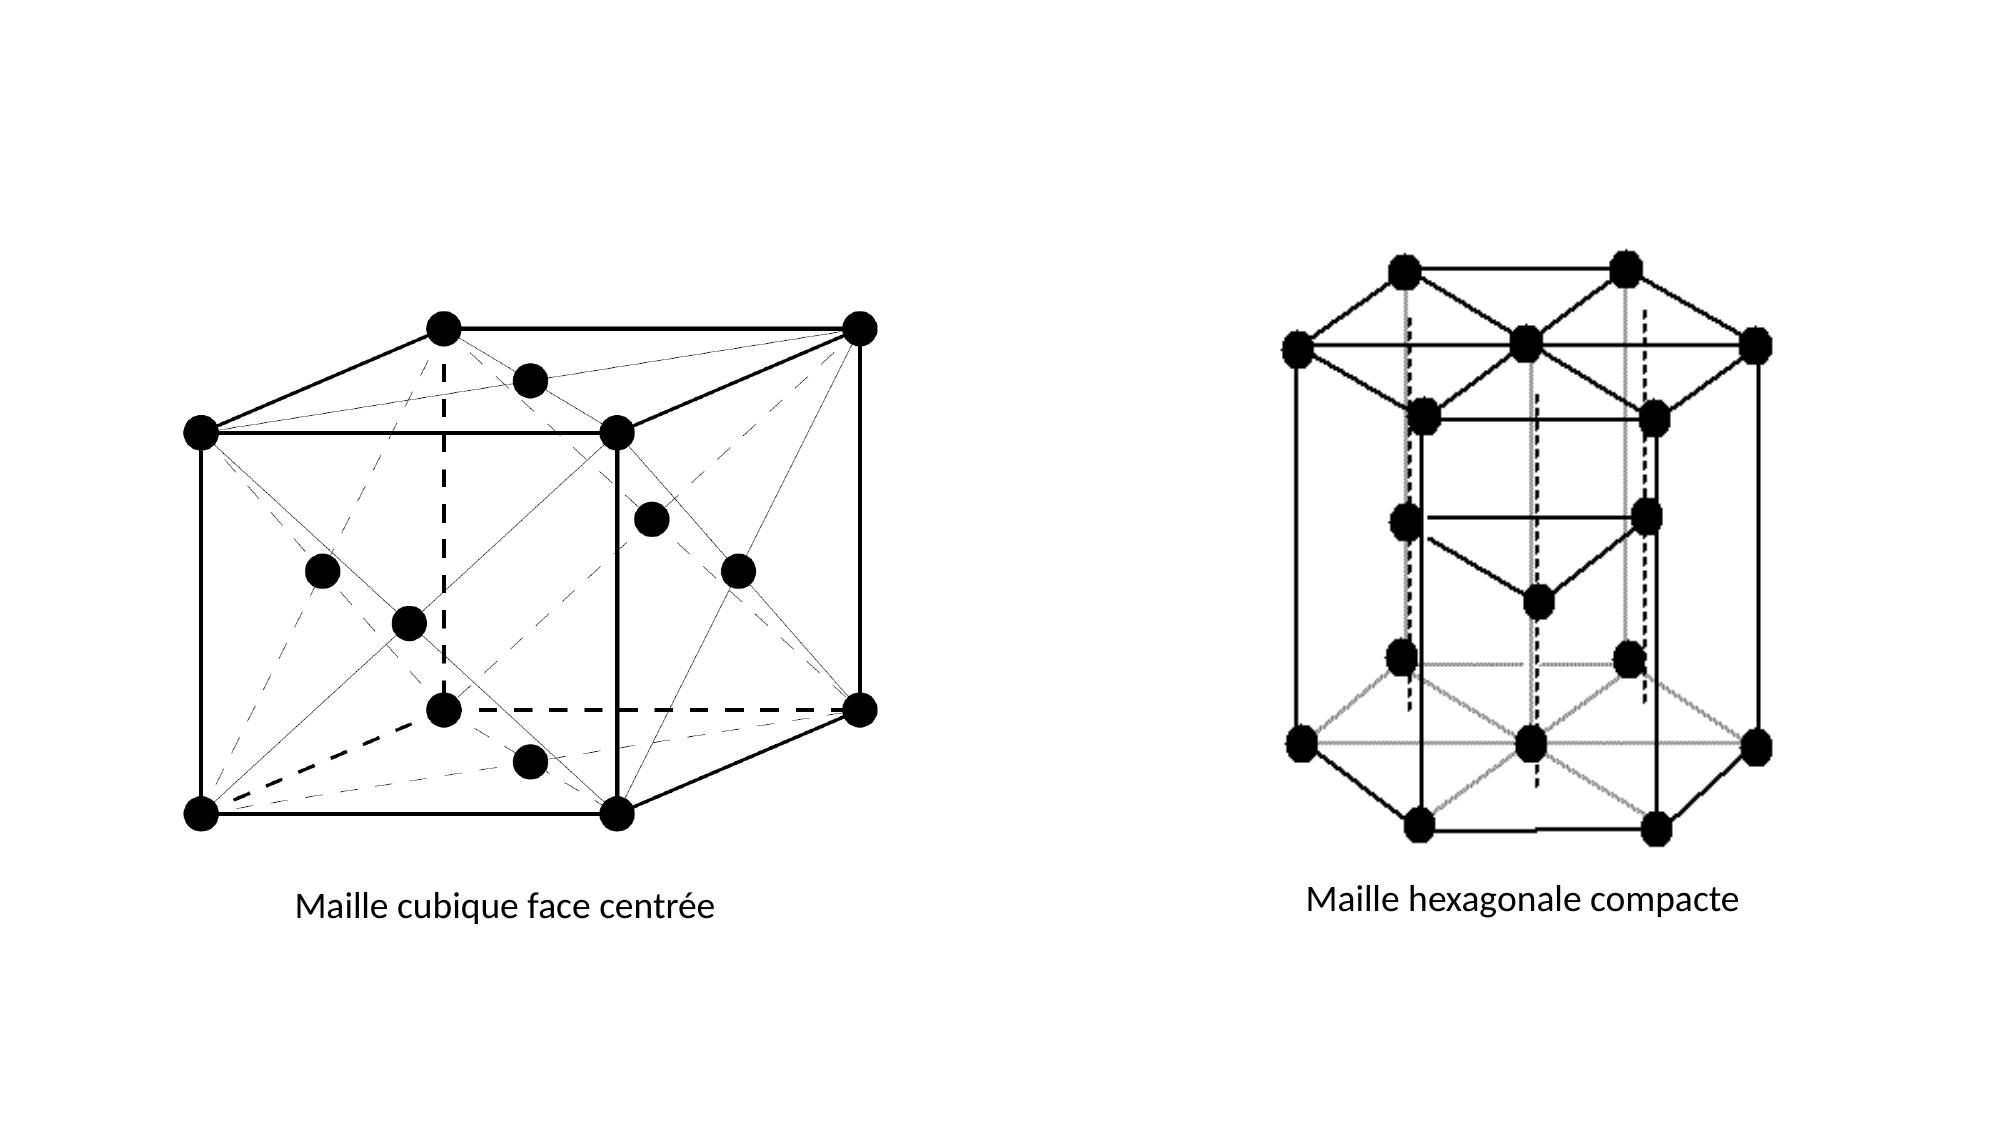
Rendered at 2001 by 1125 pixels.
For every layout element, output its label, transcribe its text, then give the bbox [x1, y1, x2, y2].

picture [123, 292, 880, 833]
picture [1279, 177, 1864, 897]
text_box Maille cubique face centrée [279, 874, 751, 934]
text_box Maille hexagonale compacte [1290, 866, 1762, 926]
